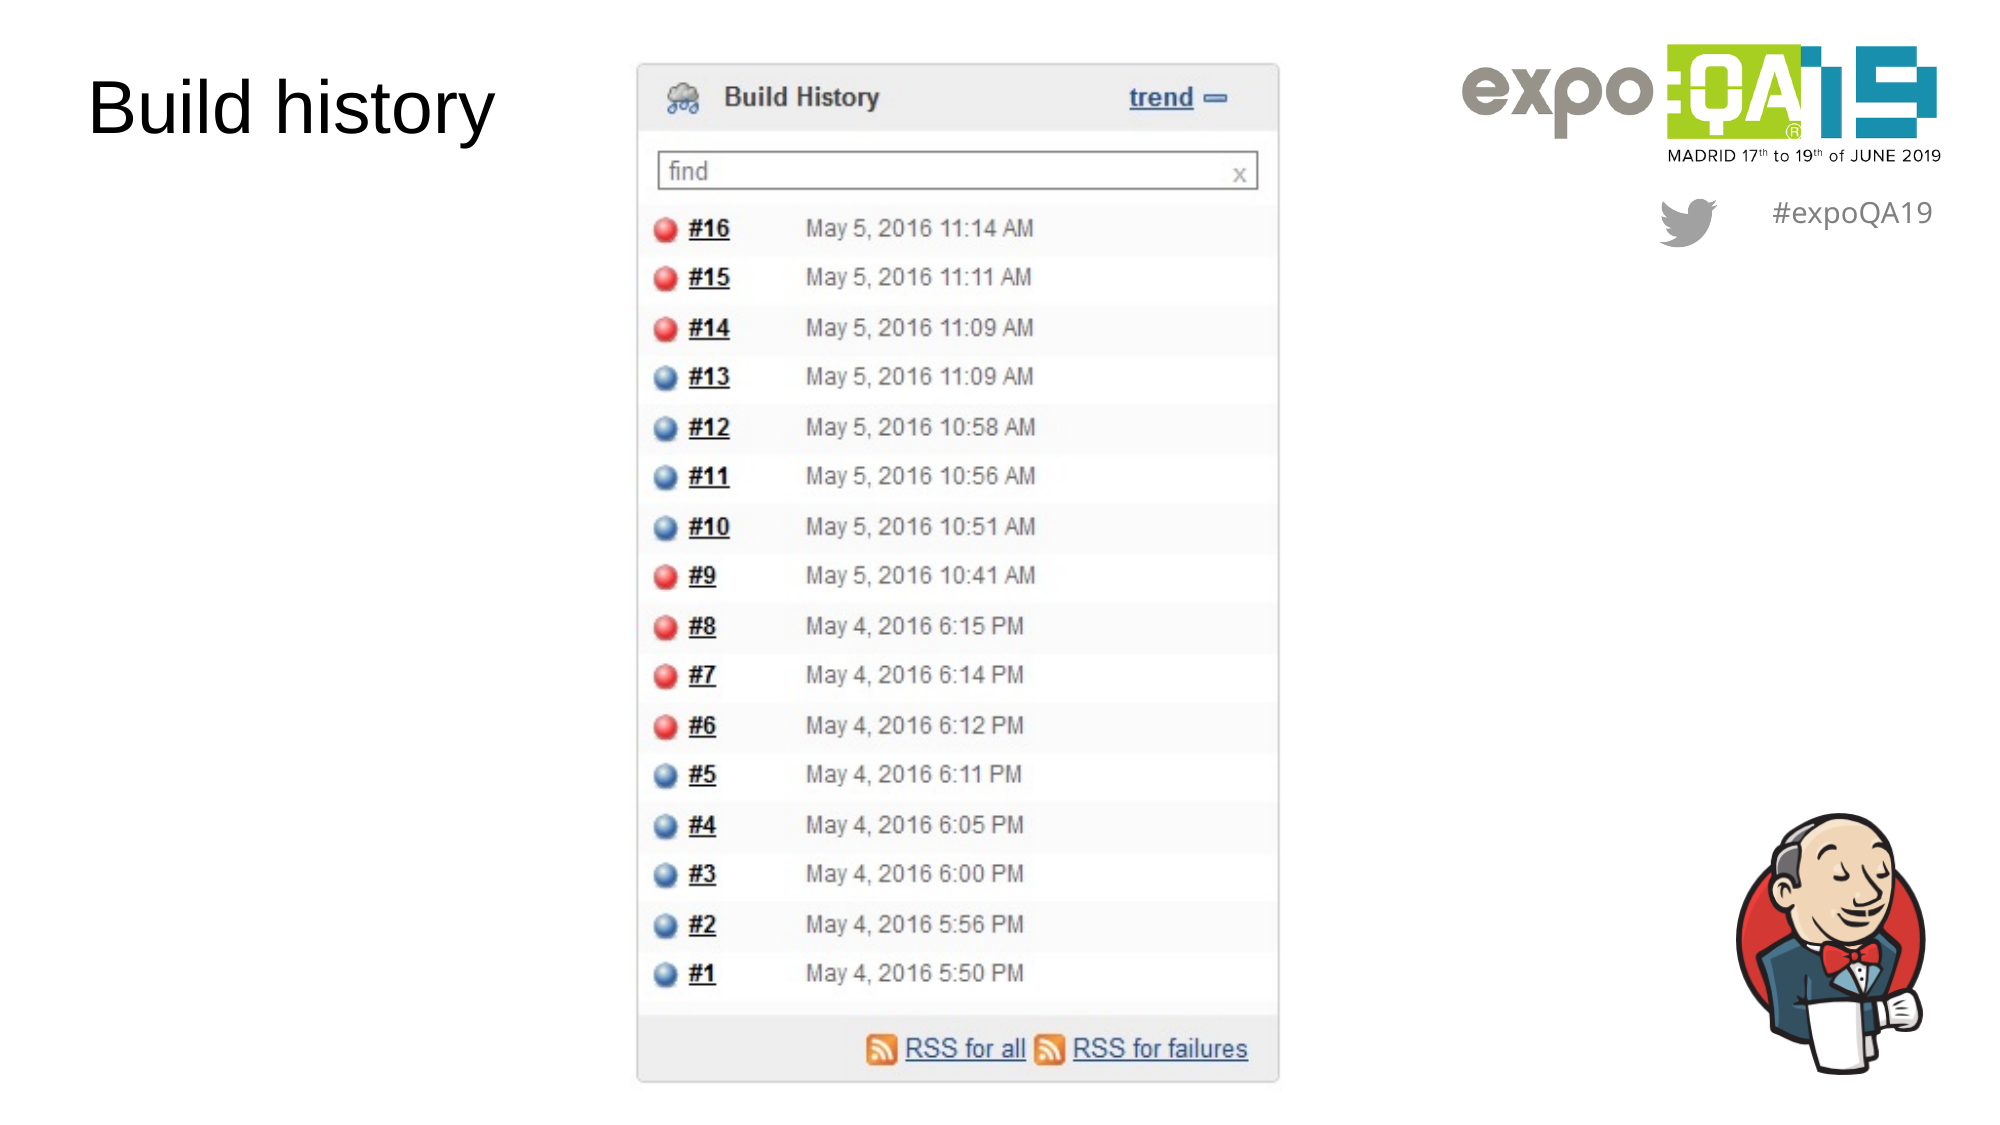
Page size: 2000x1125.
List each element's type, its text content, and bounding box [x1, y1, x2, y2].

text_box [0, 1015, 1501, 1125]
title Build history [72, 54, 629, 164]
picture [1736, 813, 1926, 1075]
picture [1659, 193, 1718, 253]
picture [1429, 37, 1948, 165]
picture [629, 46, 1288, 1095]
